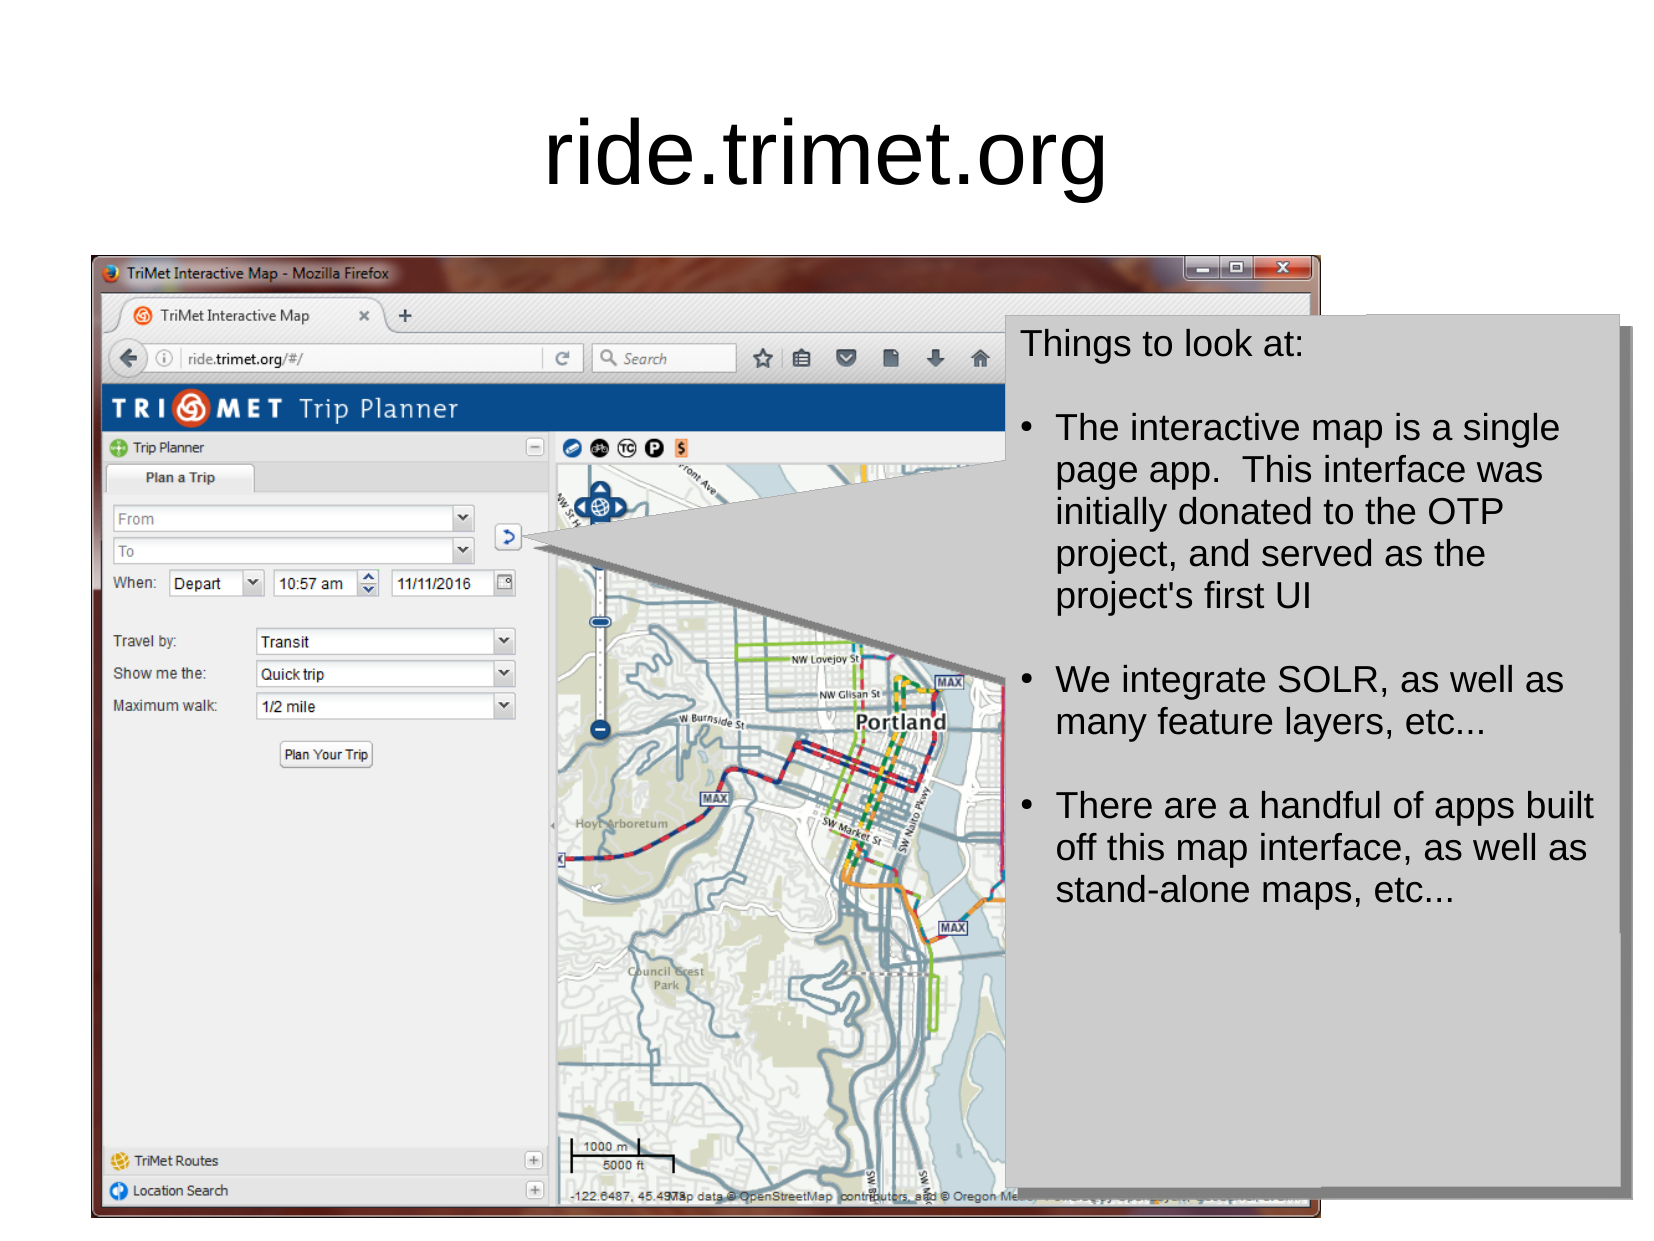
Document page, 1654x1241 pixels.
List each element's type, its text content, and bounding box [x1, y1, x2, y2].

title ride.trimet.org [82, 49, 1571, 257]
picture [91, 255, 1321, 1218]
text_box Things to look at: The interactive map is a single page app. This interface was initially donated to the OTP project, and served as the project's first UI We integrate SOLR, as well as many feature layers, etc... There are a handful of apps built off this map interface, as well as stand-alone maps, etc... [521, 314, 1621, 1188]
